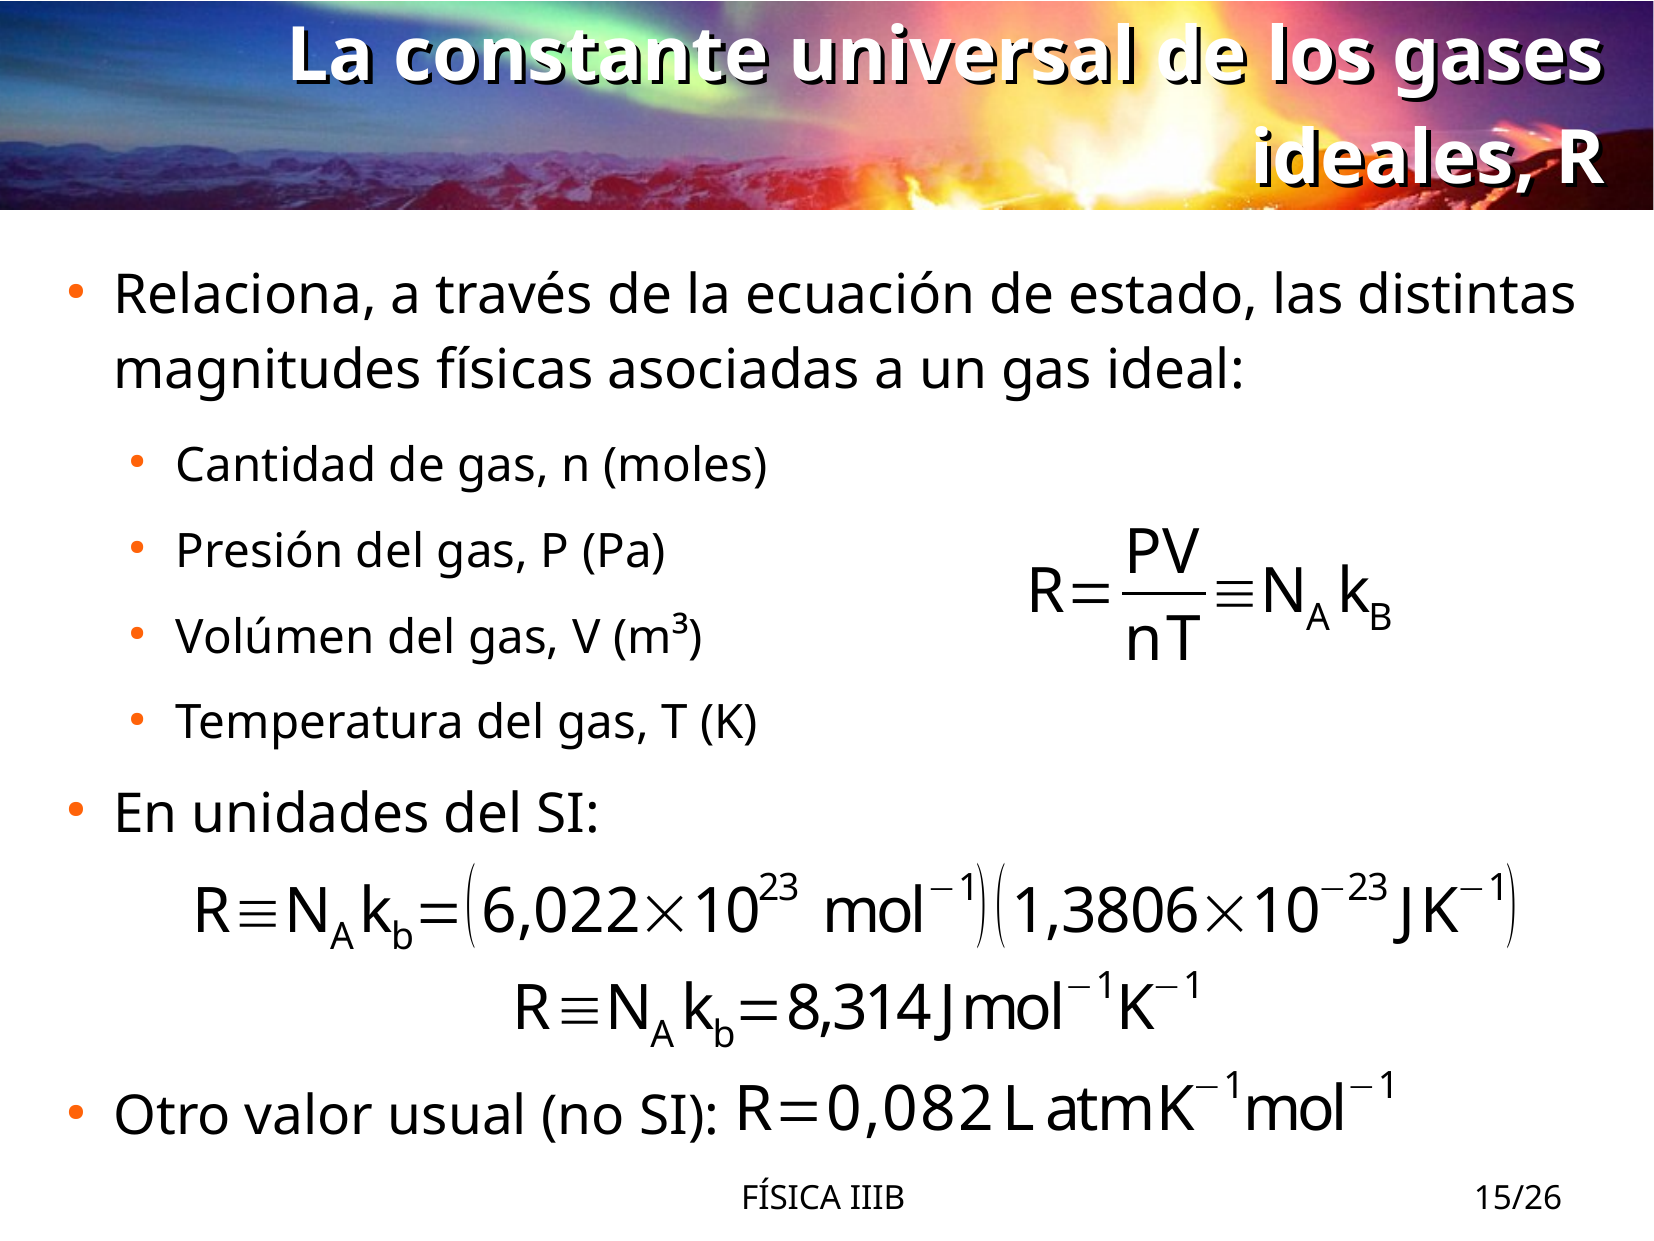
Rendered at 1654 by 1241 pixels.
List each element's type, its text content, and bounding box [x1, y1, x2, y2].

chart [727, 1062, 1398, 1146]
title La constante universal de los gases ideales, R [45, 15, 1606, 191]
chart [186, 859, 1524, 1057]
picture [0, 1, 1654, 210]
chart [1020, 513, 1397, 676]
list Relaciona, a través de la ecuación de estado, las distintas magnitudes físicas asociadas a un gas ideal: Cantidad de gas, n (moles) Presión del gas, P (Pa) Volúmen del gas, V (m³) Temperatura del gas, T (K) En unidades del SI: Otro valor usual (no SI): [50, 255, 1611, 1156]
